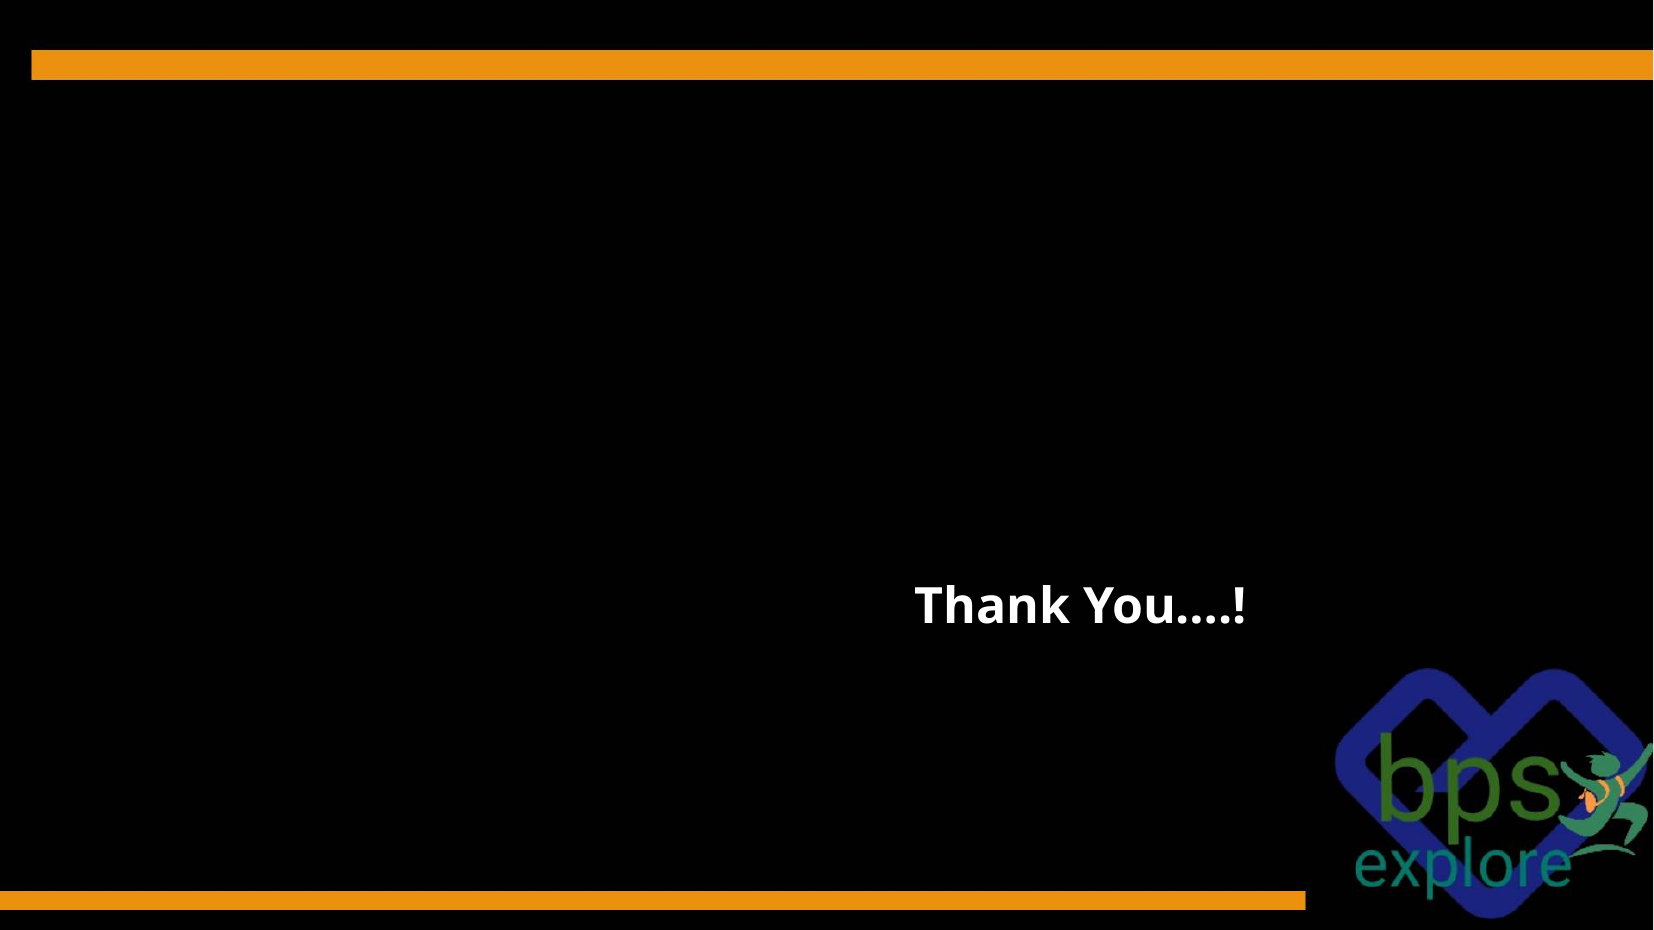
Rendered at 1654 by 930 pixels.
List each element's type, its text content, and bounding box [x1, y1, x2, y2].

text_box Thank You….! [900, 562, 1653, 751]
picture [0, 0, 1654, 930]
